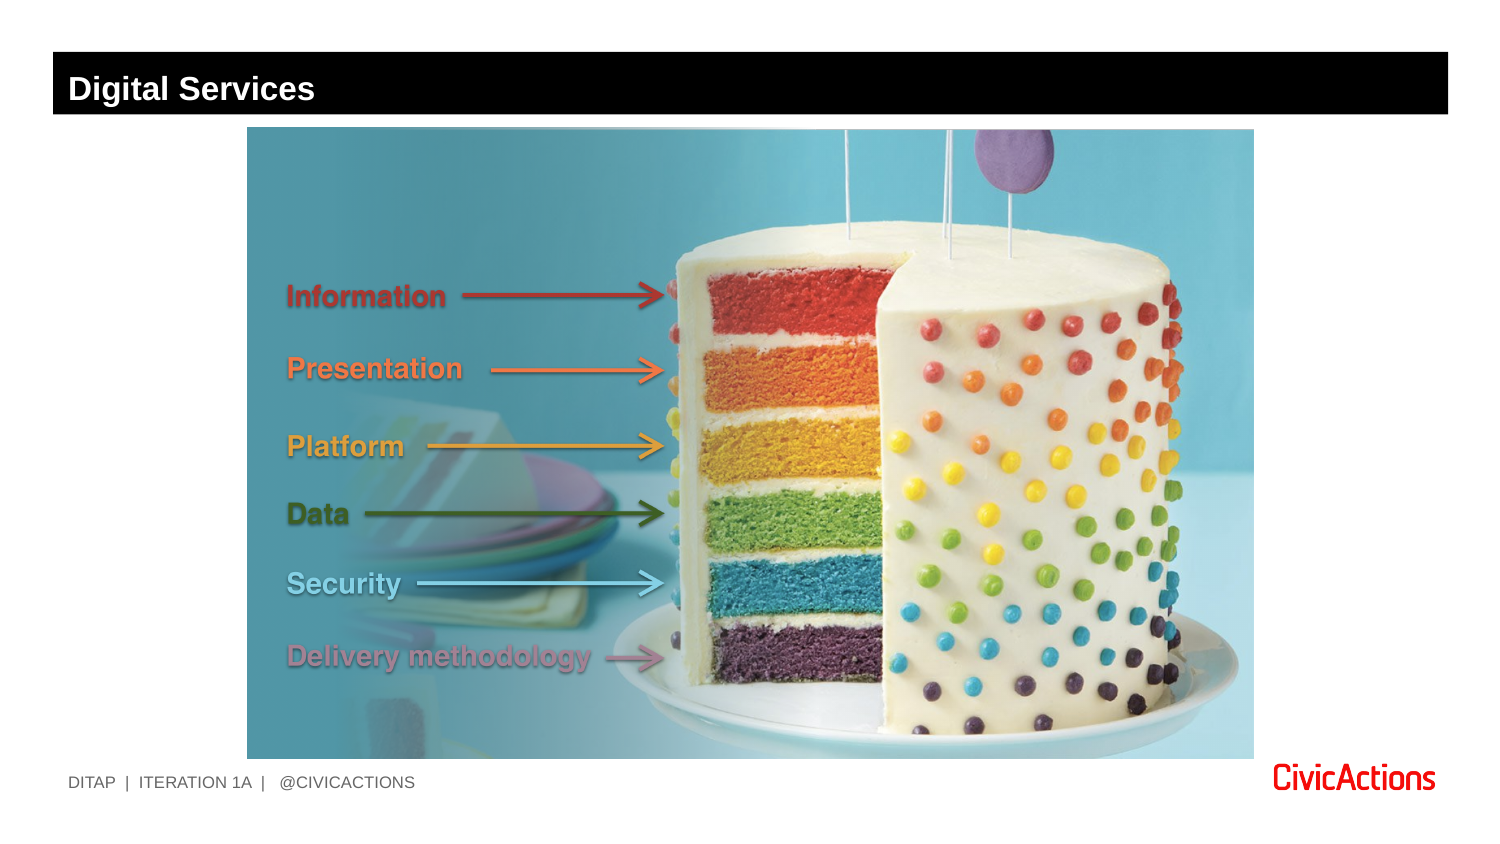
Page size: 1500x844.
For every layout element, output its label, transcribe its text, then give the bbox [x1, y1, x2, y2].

picture [247, 127, 1254, 759]
title Digital Services [53, 51, 1449, 115]
picture [1271, 758, 1438, 795]
